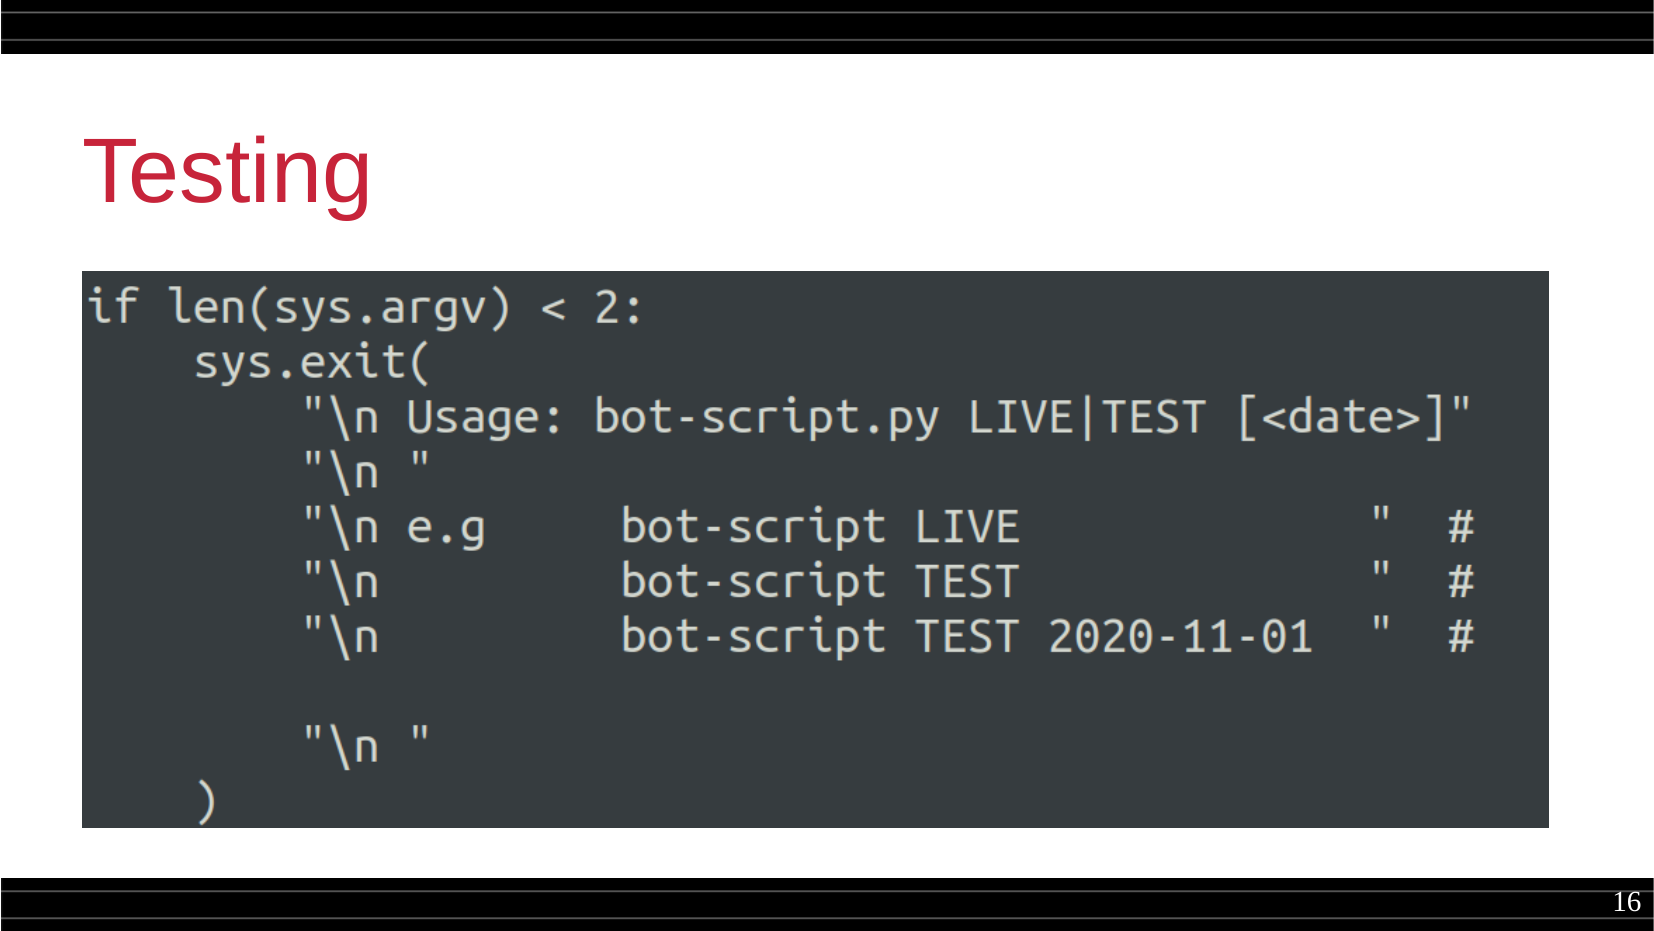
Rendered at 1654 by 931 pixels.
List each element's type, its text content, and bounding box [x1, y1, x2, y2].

title Testing [82, 92, 1571, 249]
picture [1, 0, 1654, 54]
picture [1, 878, 1654, 931]
picture [82, 271, 1549, 828]
